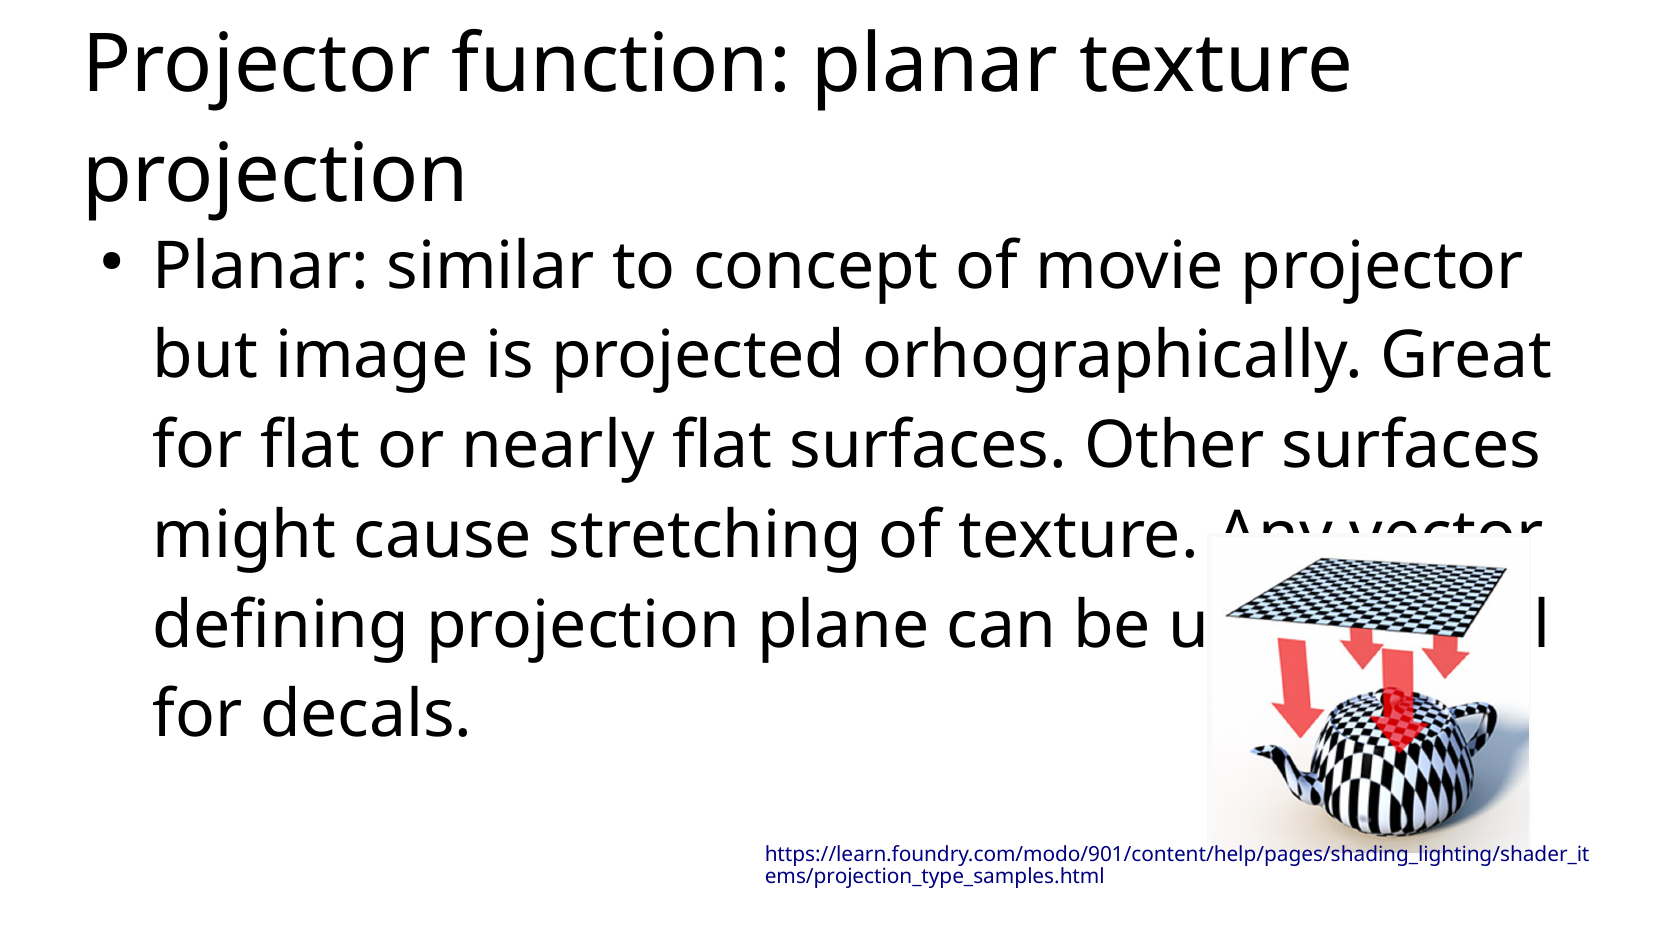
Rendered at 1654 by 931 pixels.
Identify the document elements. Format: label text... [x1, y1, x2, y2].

text_box https://learn.foundry.com/modo/901/content/help/pages/shading_lighting/shader_items/projection_type_samples.html [750, 831, 1606, 873]
picture [1207, 533, 1531, 831]
list Planar: similar to concept of movie projector but image is projected orhographically. Great for flat or nearly flat surfaces. Other surfaces might cause stretching of texture. Any vector defining projection plane can be used. Useful for decals. [82, 217, 1571, 758]
title Projector function: planar texture projection [82, 37, 1571, 193]
